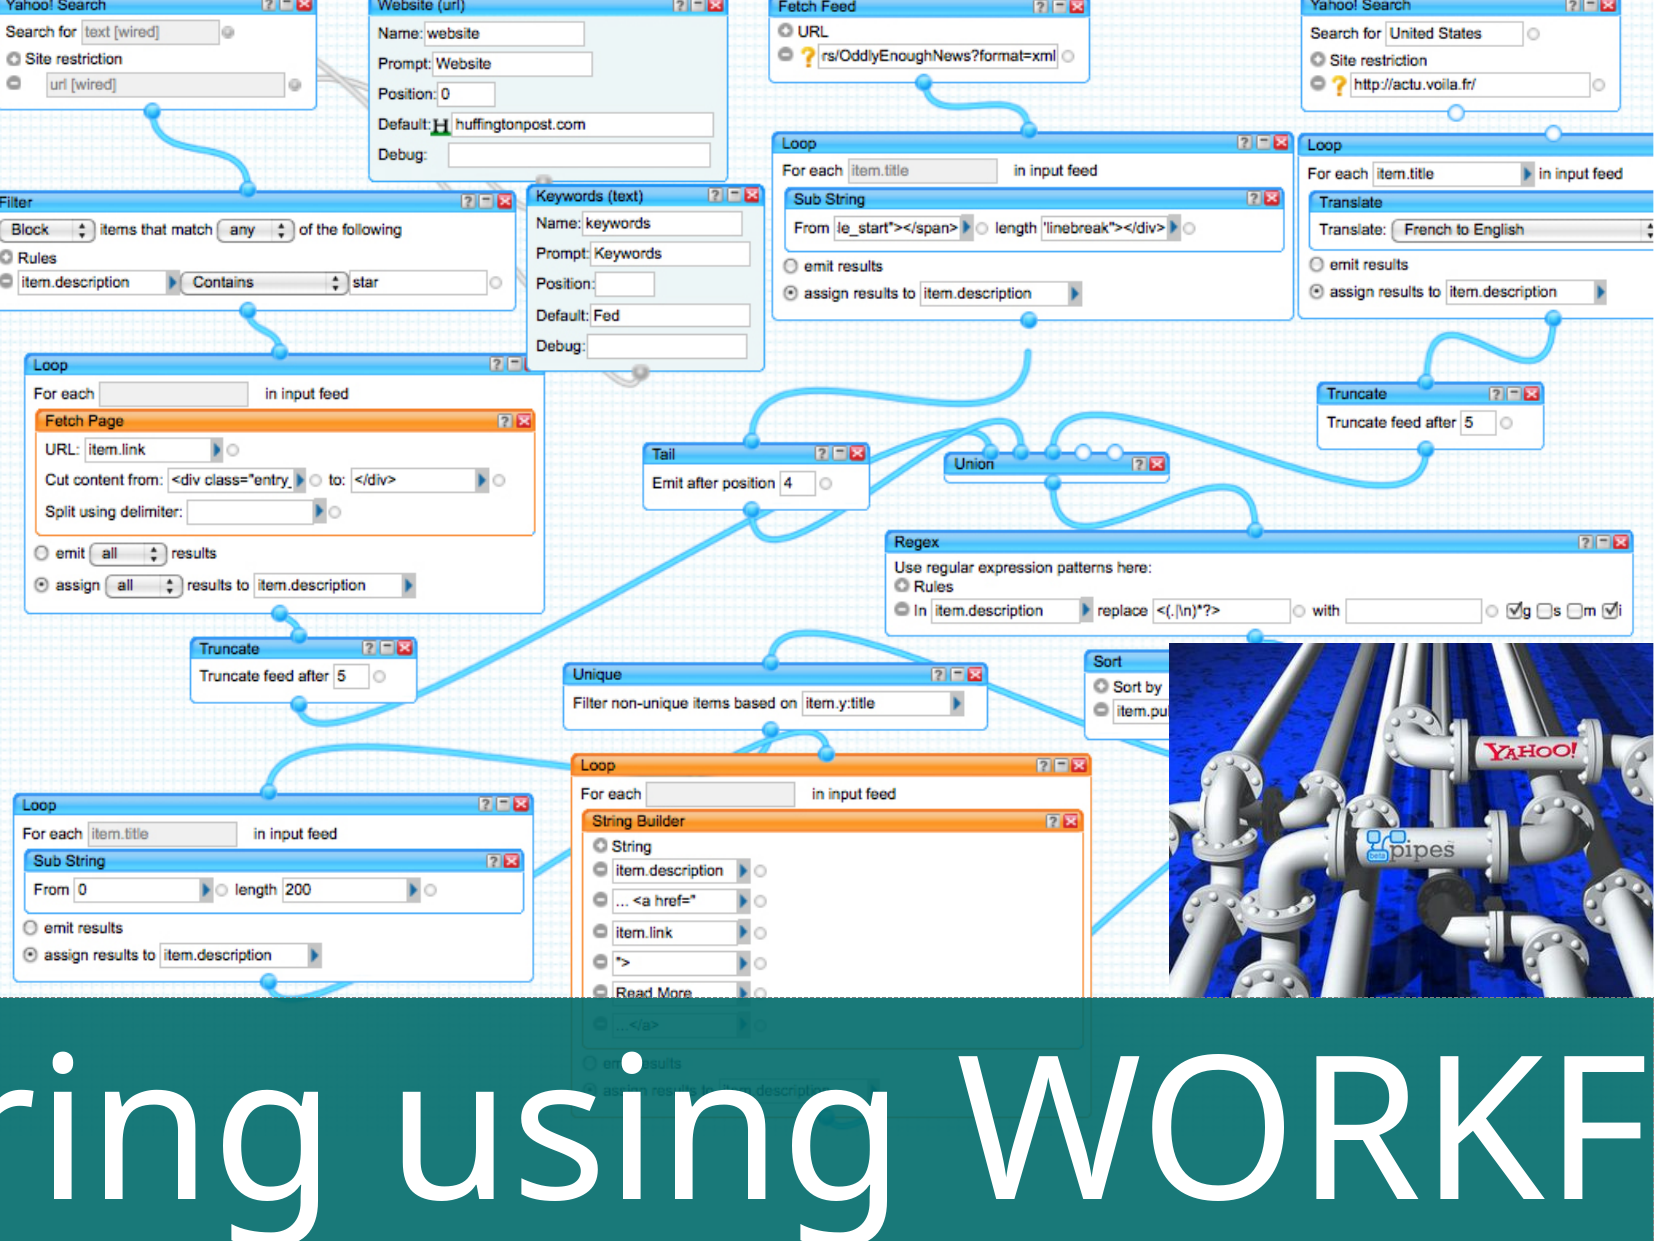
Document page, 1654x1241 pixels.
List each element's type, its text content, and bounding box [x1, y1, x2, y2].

picture [0, 0, 1654, 997]
text_box Filtering using WORKFLOW [810, 1105, 870, 1187]
text_box Filtering using WORKFLOW [241, 1105, 301, 1187]
text_box Filtering using WORKFLOW [0, 997, 1654, 1241]
